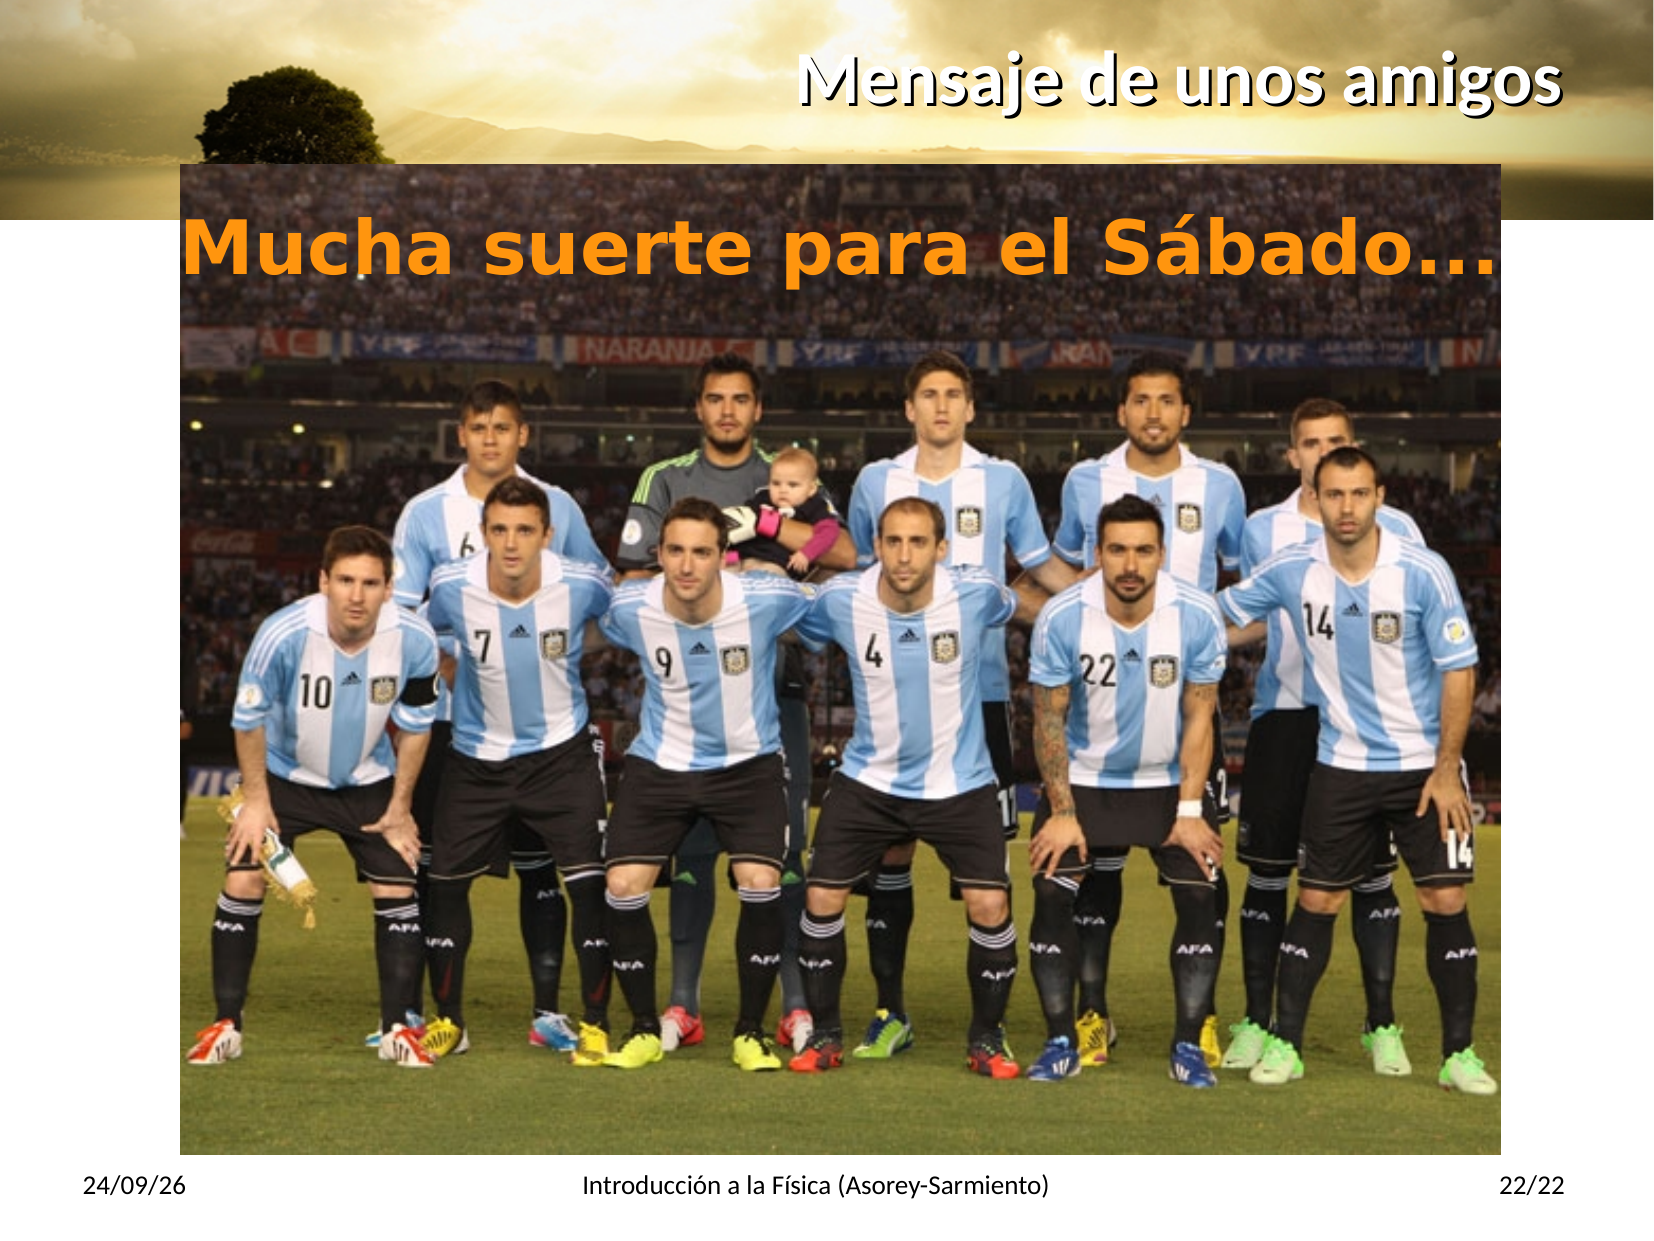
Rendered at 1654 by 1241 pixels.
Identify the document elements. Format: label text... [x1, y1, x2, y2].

picture [0, 0, 1654, 220]
picture [180, 301, 1501, 1156]
text_box Mucha suerte para el Sábado... [165, 197, 1621, 301]
title Mensaje de unos amigos [75, 19, 1564, 151]
